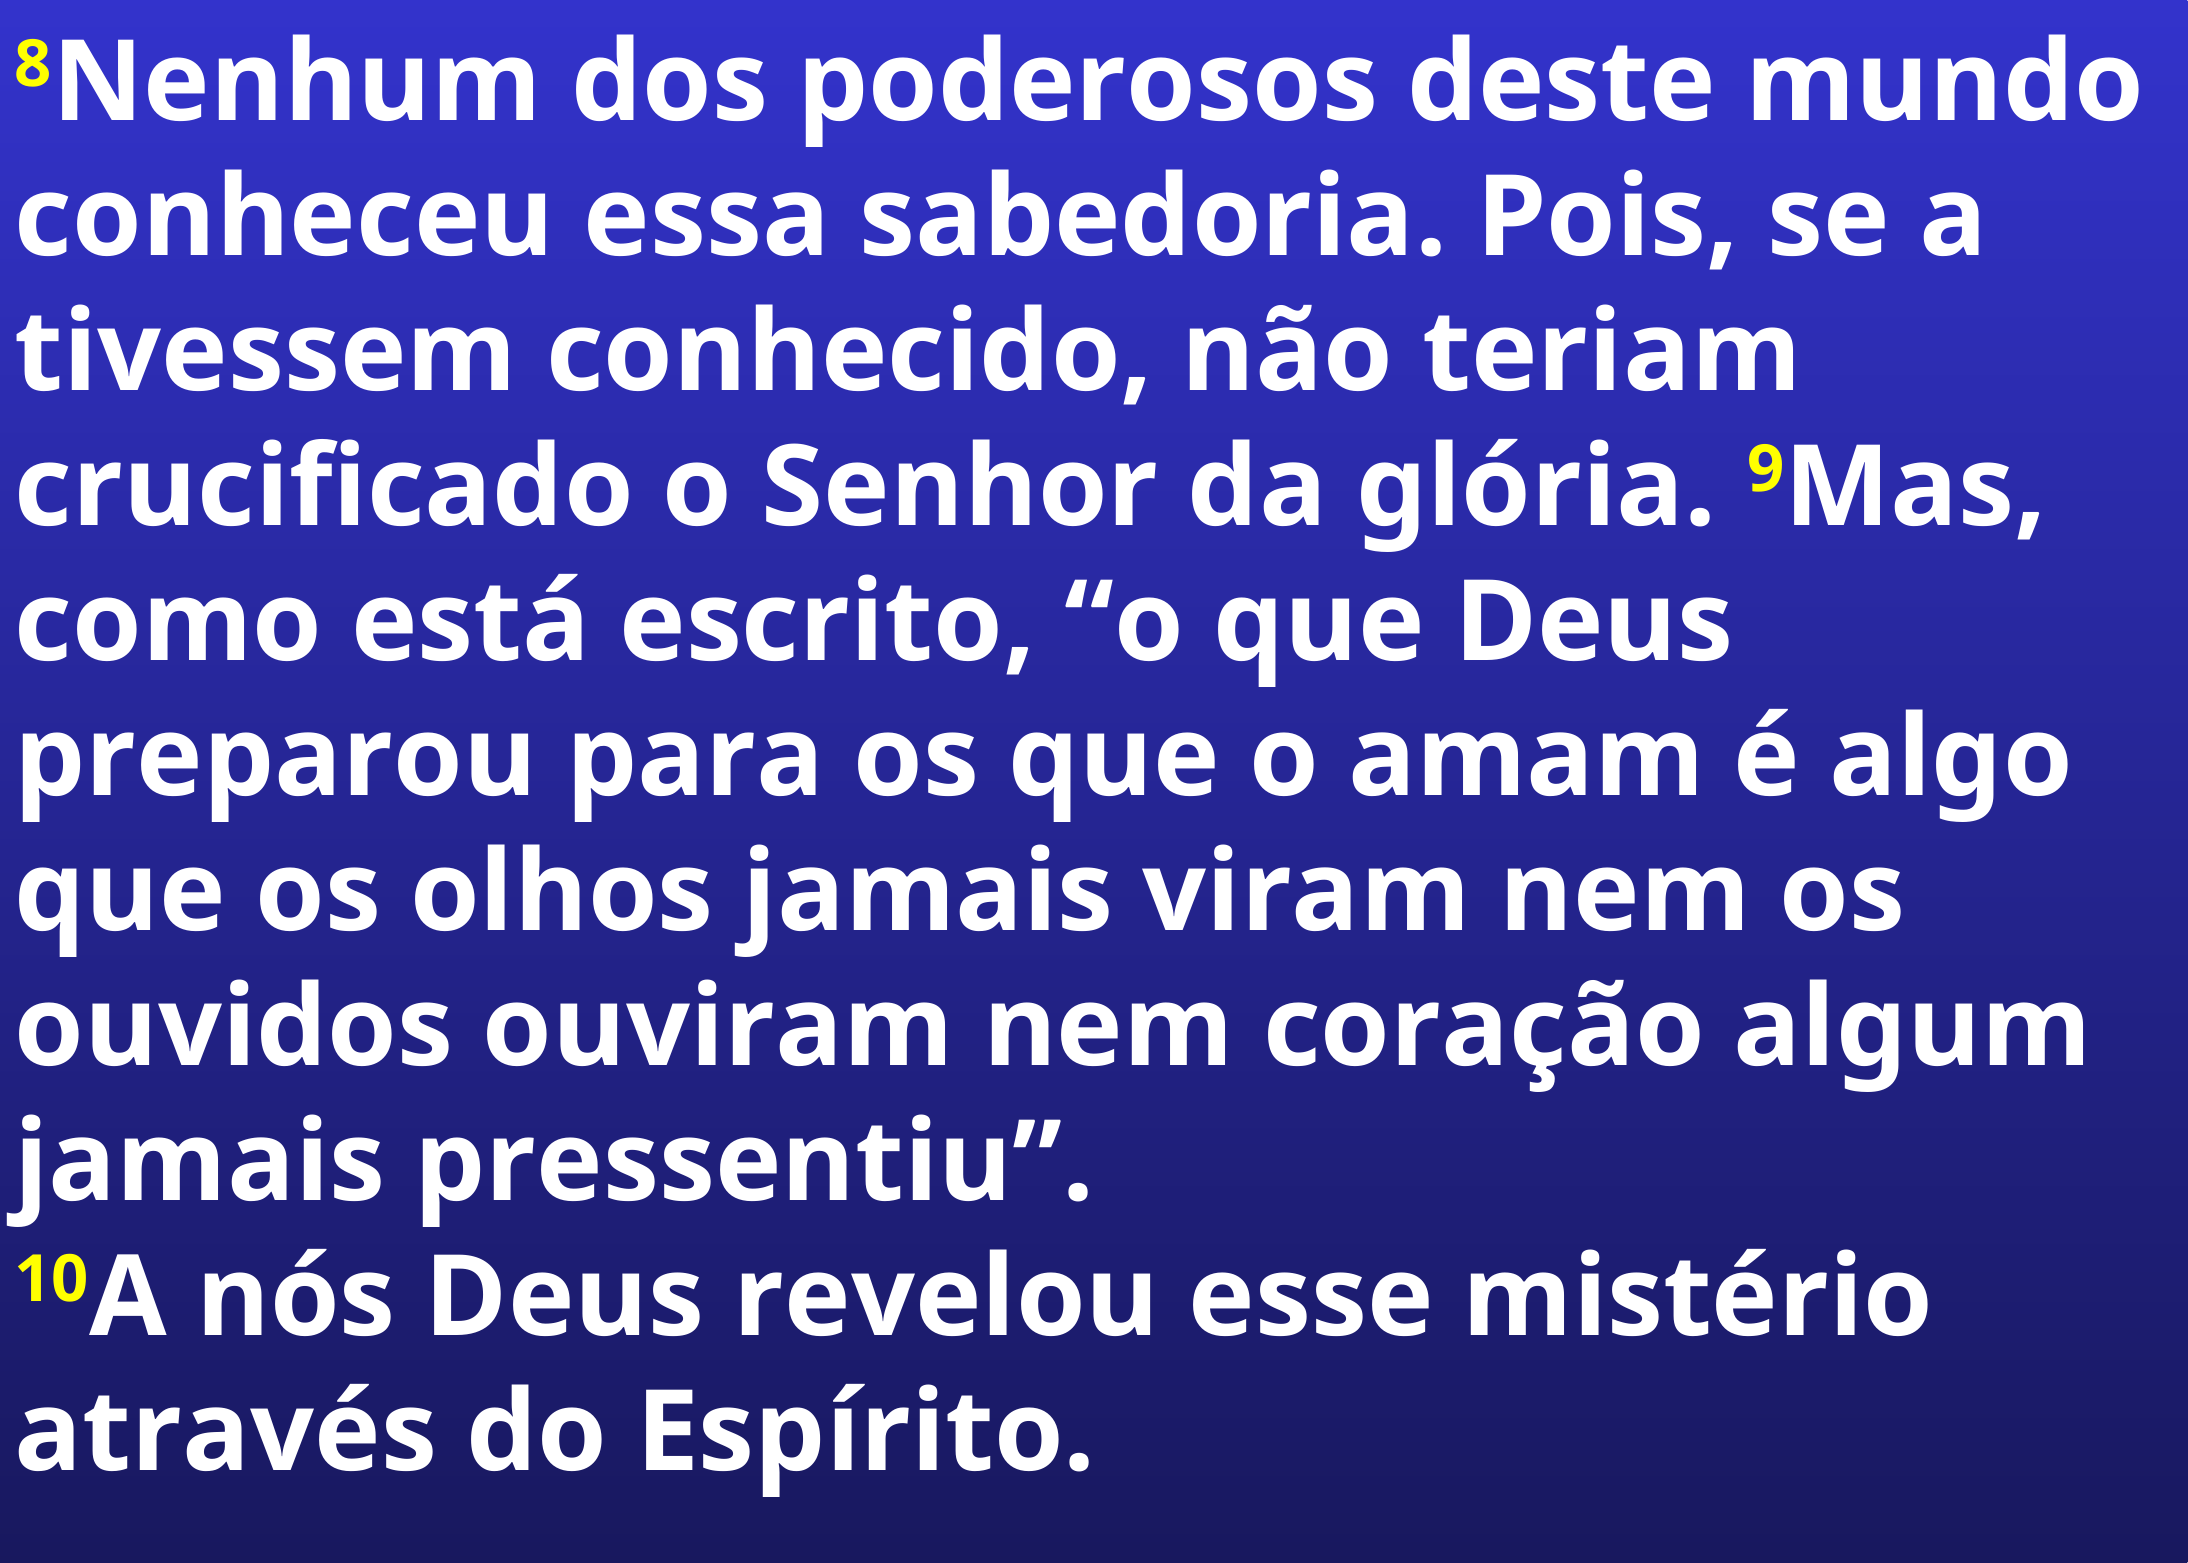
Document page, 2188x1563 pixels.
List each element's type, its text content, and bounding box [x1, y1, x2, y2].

text_box 8Nenhum dos poderosos deste mundo conheceu essa sabedoria. Pois, se a tivessem conhecido, não teriam crucificado o Senhor da glória. 9Mas, como está escrito, “o que Deus preparou para os que o amam é algo que os olhos jamais viram nem os ouvidos ouviram nem coração algum jamais pressentiu”. 10A nós Deus revelou esse mistério através do Espírito. [0, 0, 2188, 1563]
